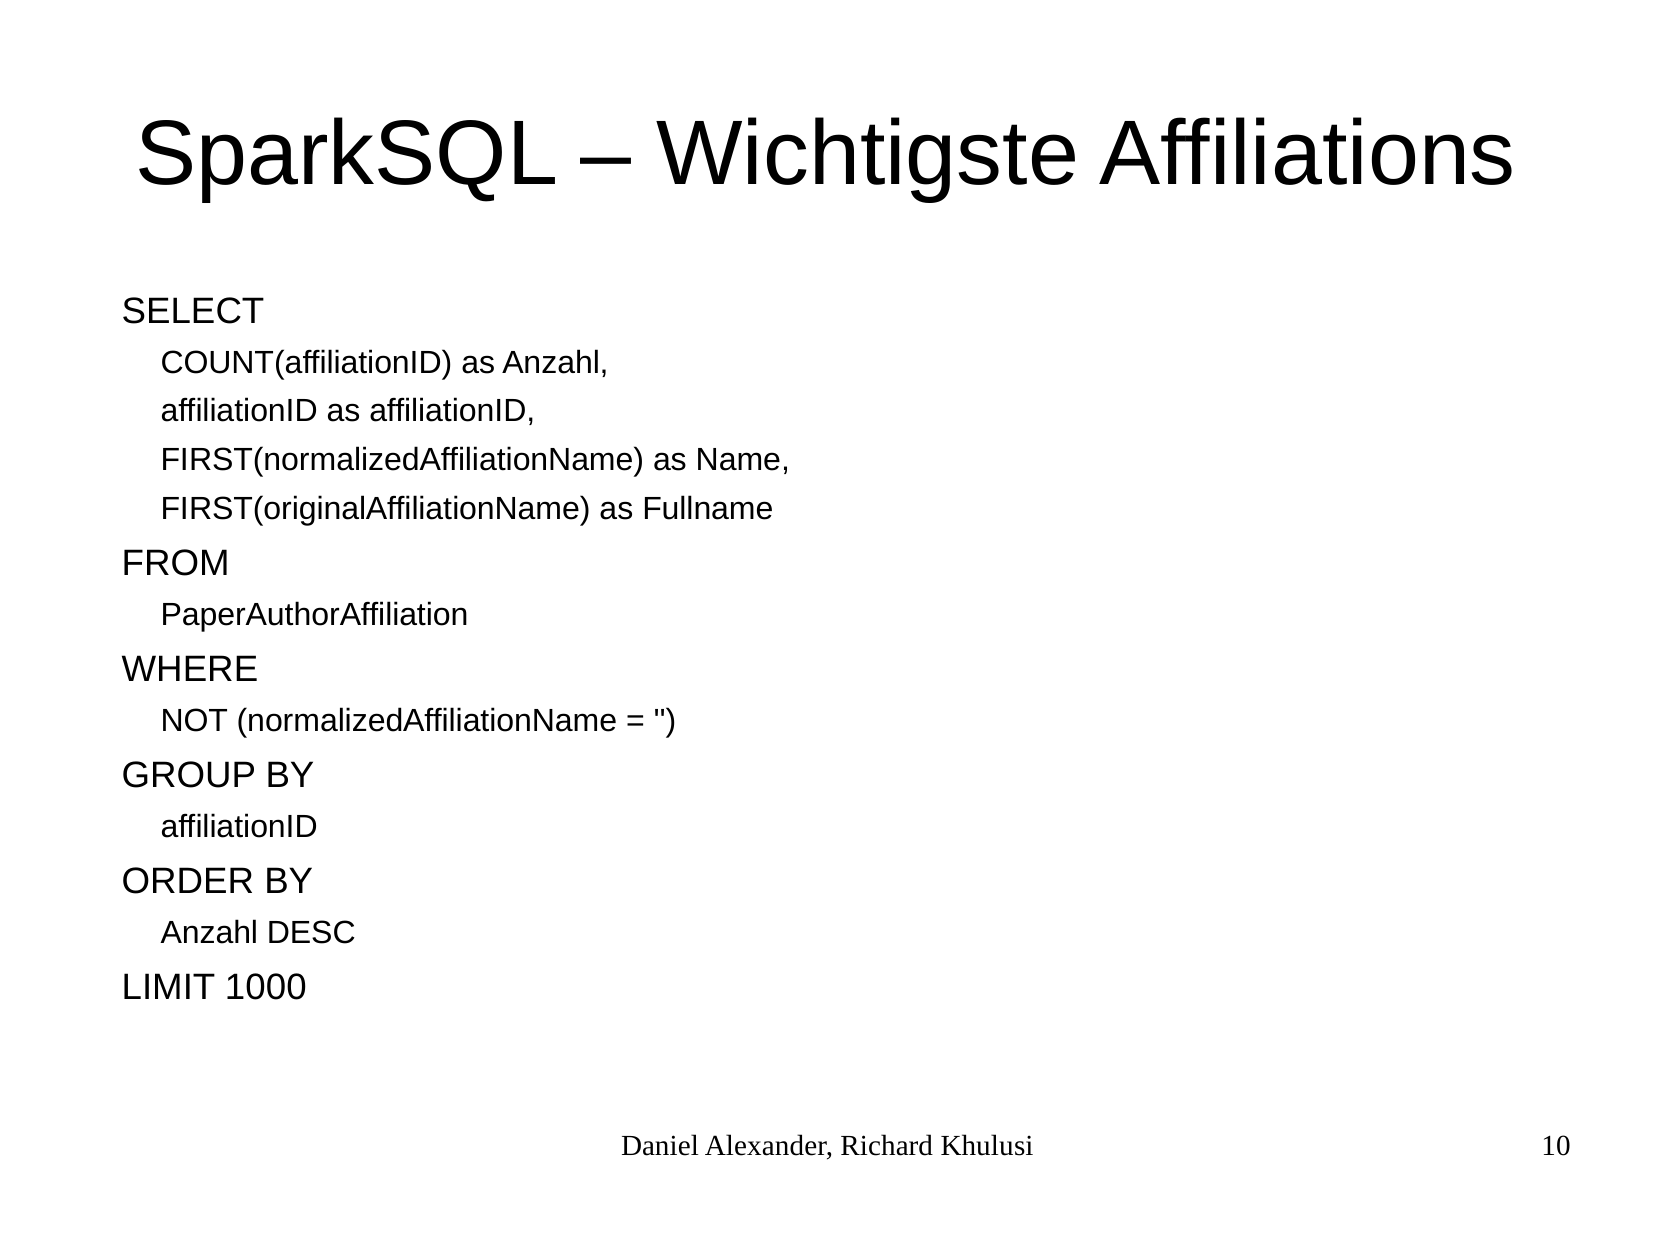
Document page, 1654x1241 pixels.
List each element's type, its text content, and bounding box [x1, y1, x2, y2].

title SparkSQL – Wichtigste Affiliations [82, 49, 1571, 257]
list SELECT COUNT(affiliationID) as Anzahl, affiliationID as affiliationID, FIRST(normalizedAffiliationName) as Name, FIRST(originalAffiliationName) as Fullname FROM PaperAuthorAffiliation WHERE NOT (normalizedAffiliationName = '') GROUP BY affiliationID ORDER BY Anzahl DESC LIMIT 1000 [82, 290, 1571, 1010]
